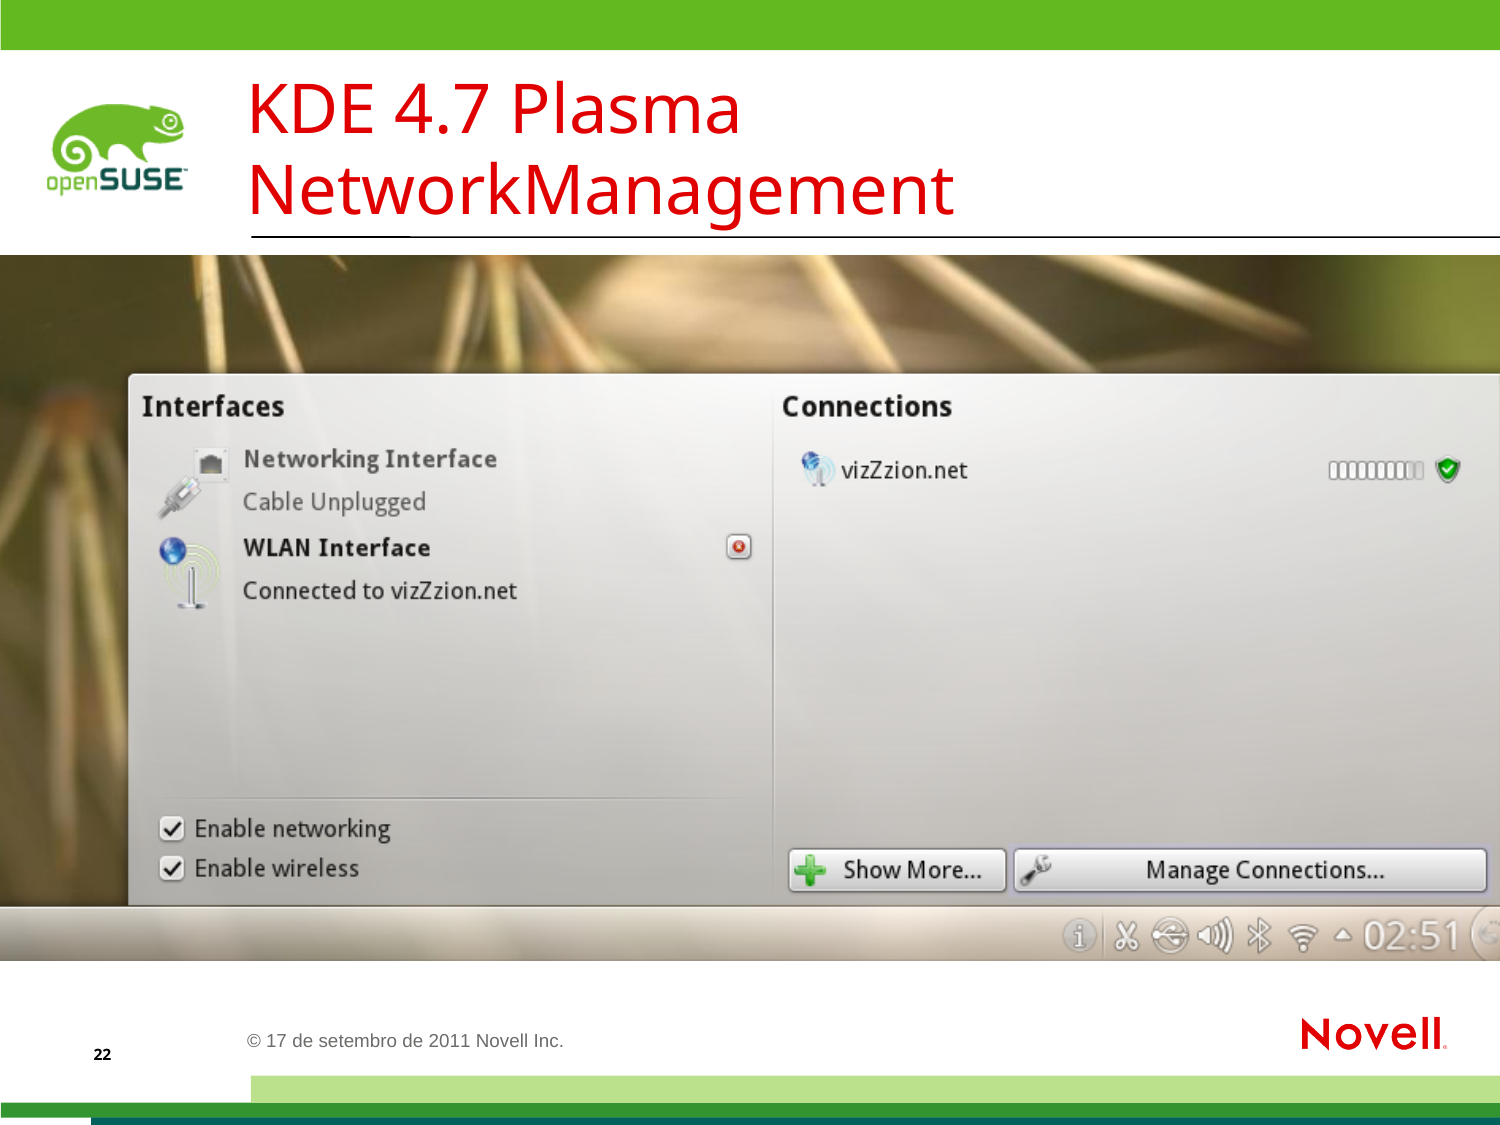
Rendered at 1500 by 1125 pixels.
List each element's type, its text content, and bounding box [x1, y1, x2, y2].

picture [47, 104, 188, 197]
picture [0, 255, 1500, 961]
title KDE 4.7 Plasma NetworkManagement [246, 68, 1409, 231]
picture [1295, 1011, 1453, 1056]
